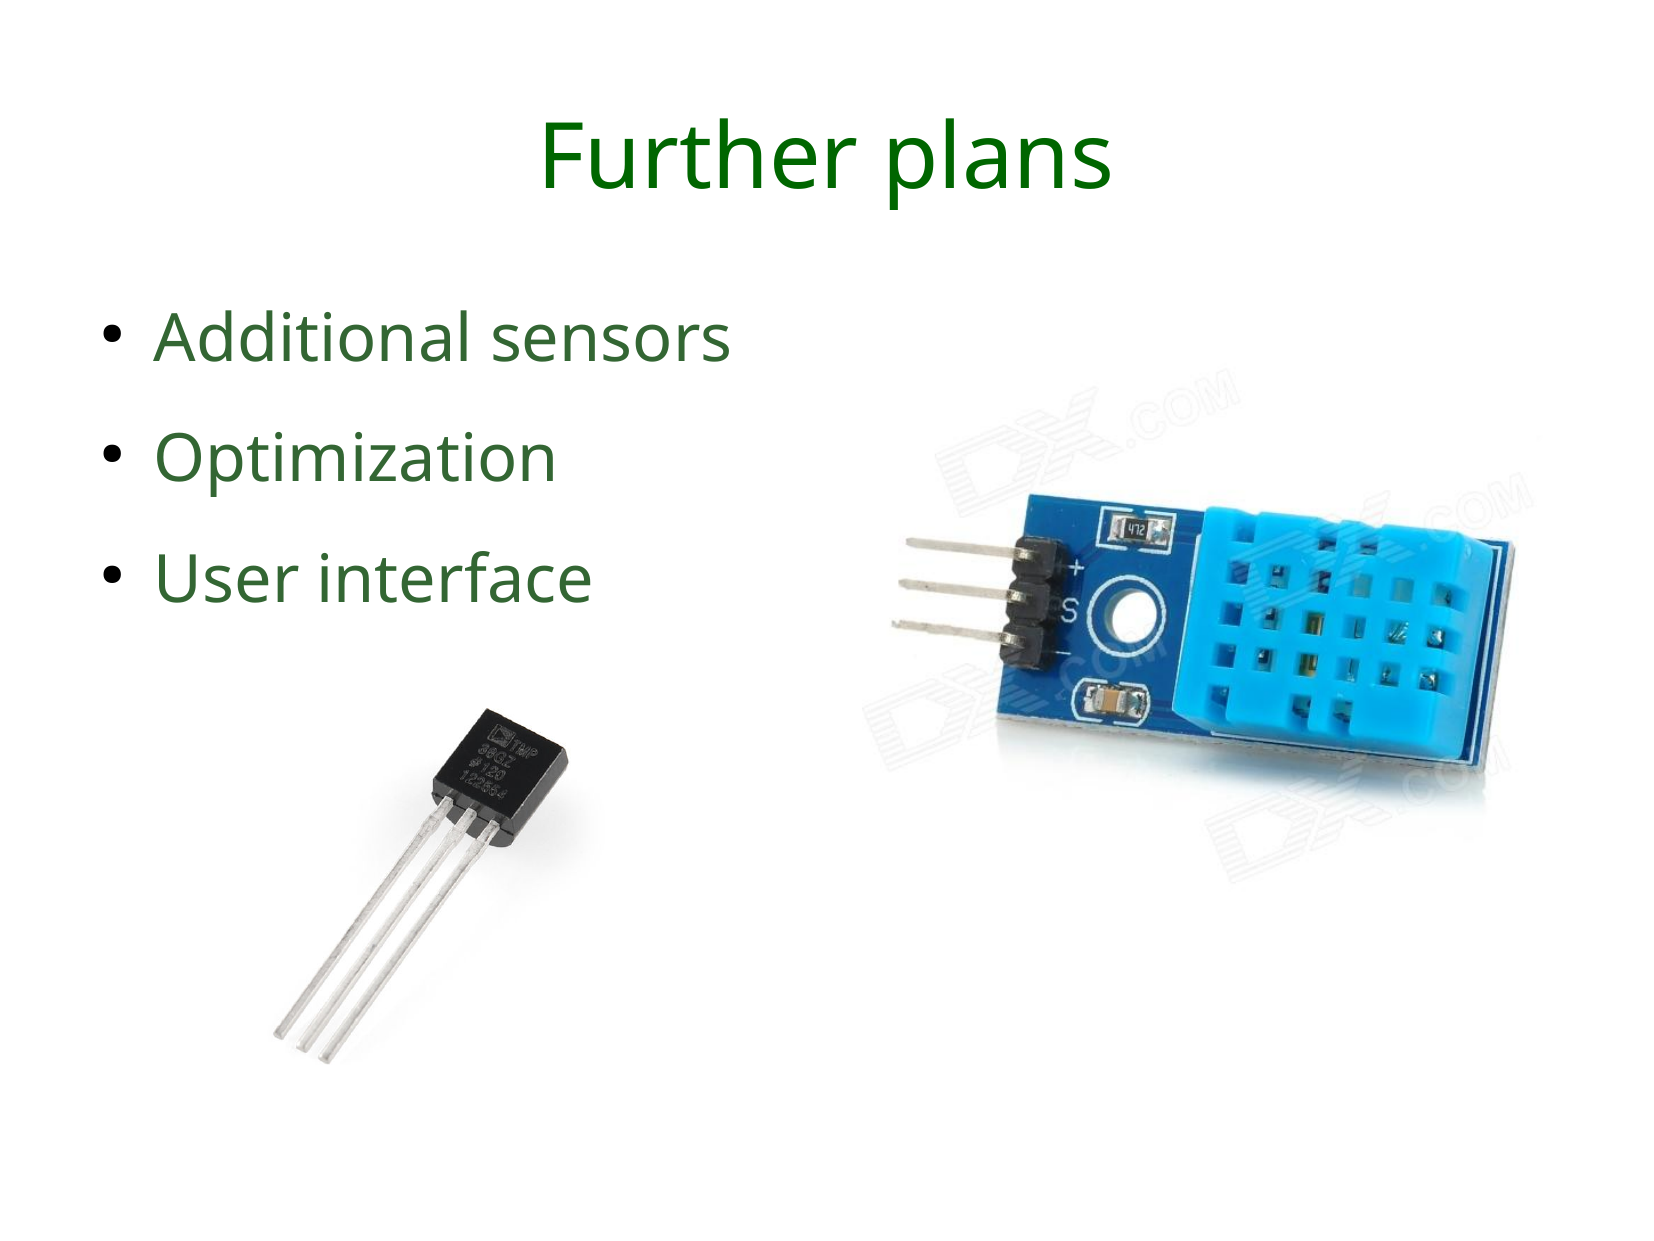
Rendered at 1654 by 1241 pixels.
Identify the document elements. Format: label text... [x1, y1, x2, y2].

picture [210, 674, 633, 1098]
picture [862, 290, 1546, 973]
list Additional sensors Optimization User interface [82, 290, 1571, 1010]
title Further plans [82, 49, 1571, 257]
